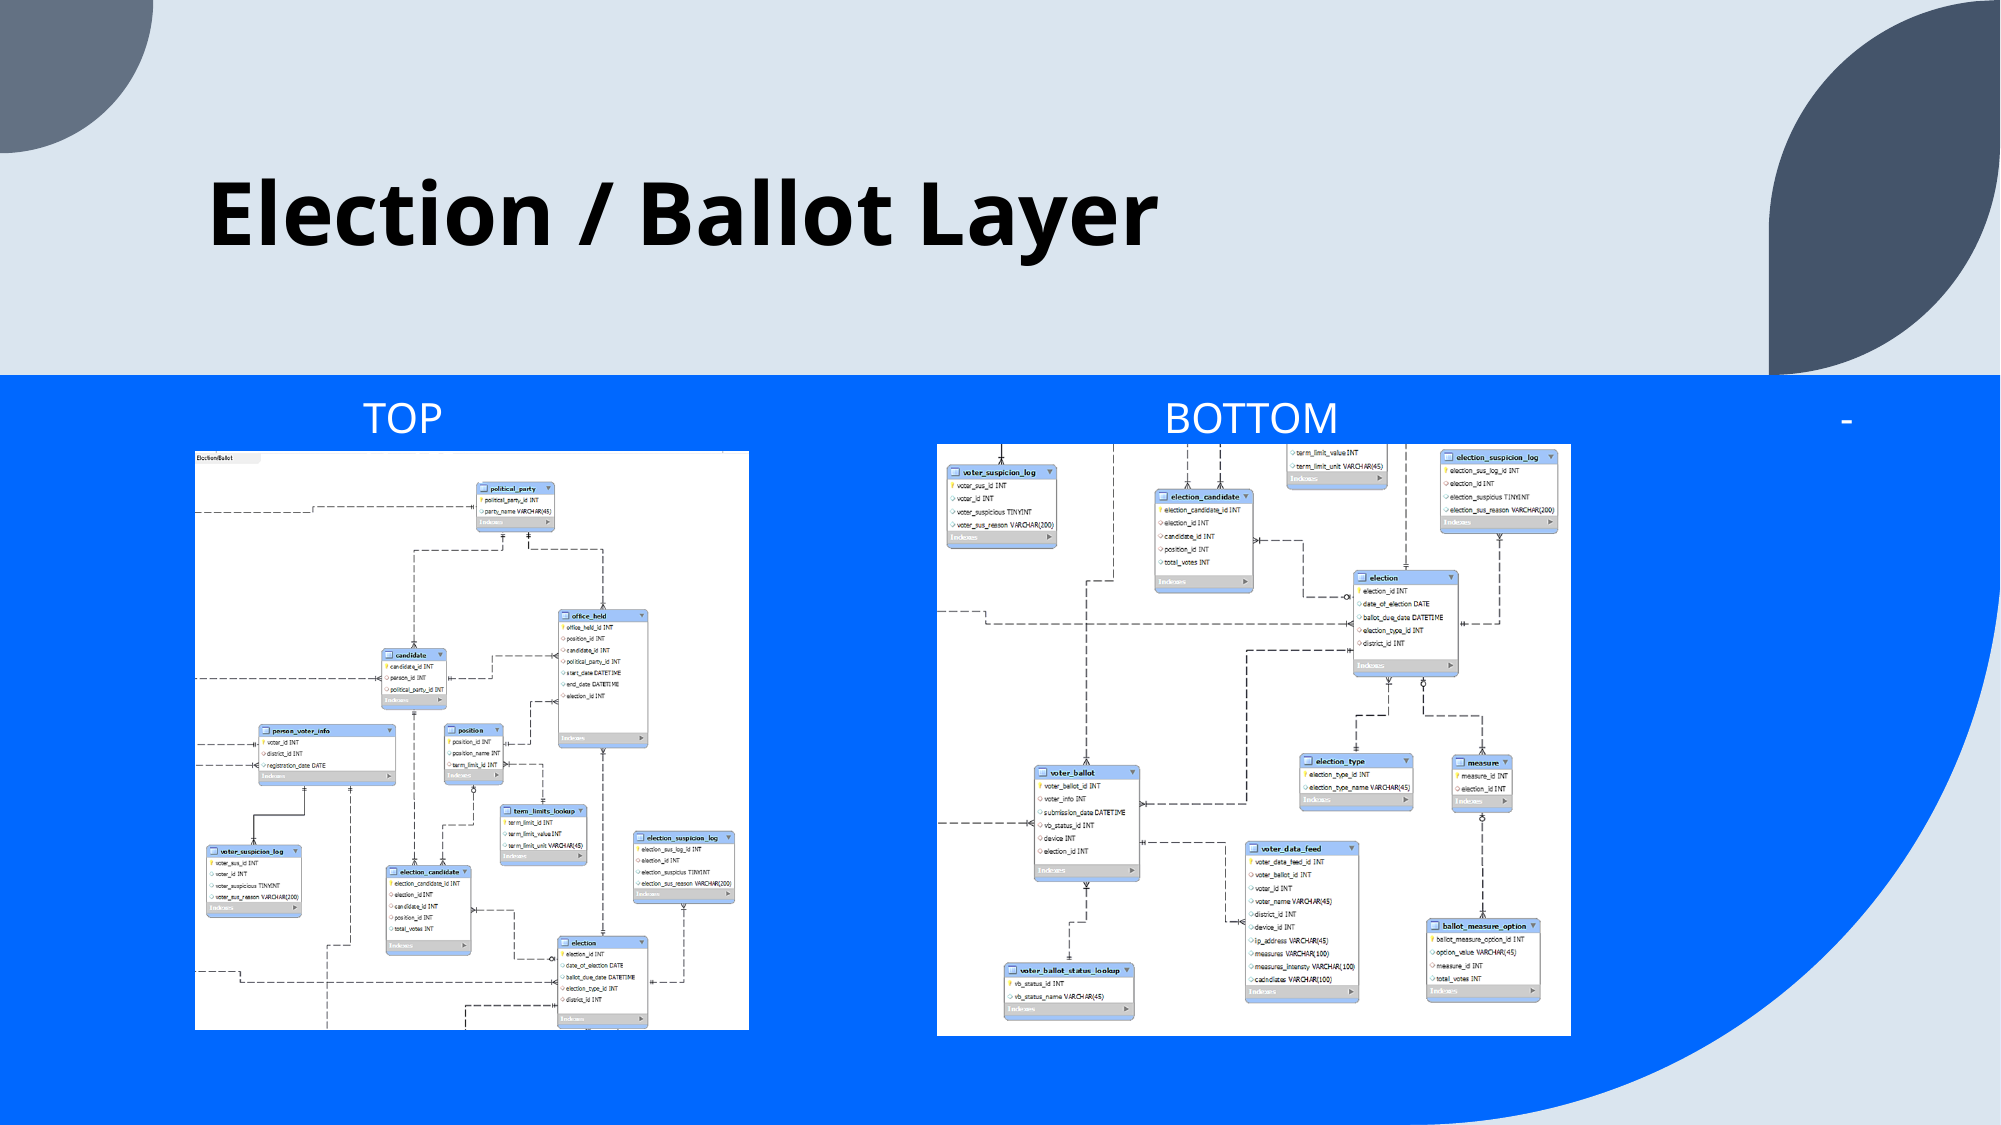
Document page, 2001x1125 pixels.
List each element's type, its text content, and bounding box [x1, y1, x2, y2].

title Election / Ballot Layer [191, 7, 1796, 271]
picture [195, 451, 749, 1030]
picture [937, 452, 1571, 1036]
text_box TOP BOTTOM -Keiffer [348, 384, 1976, 452]
